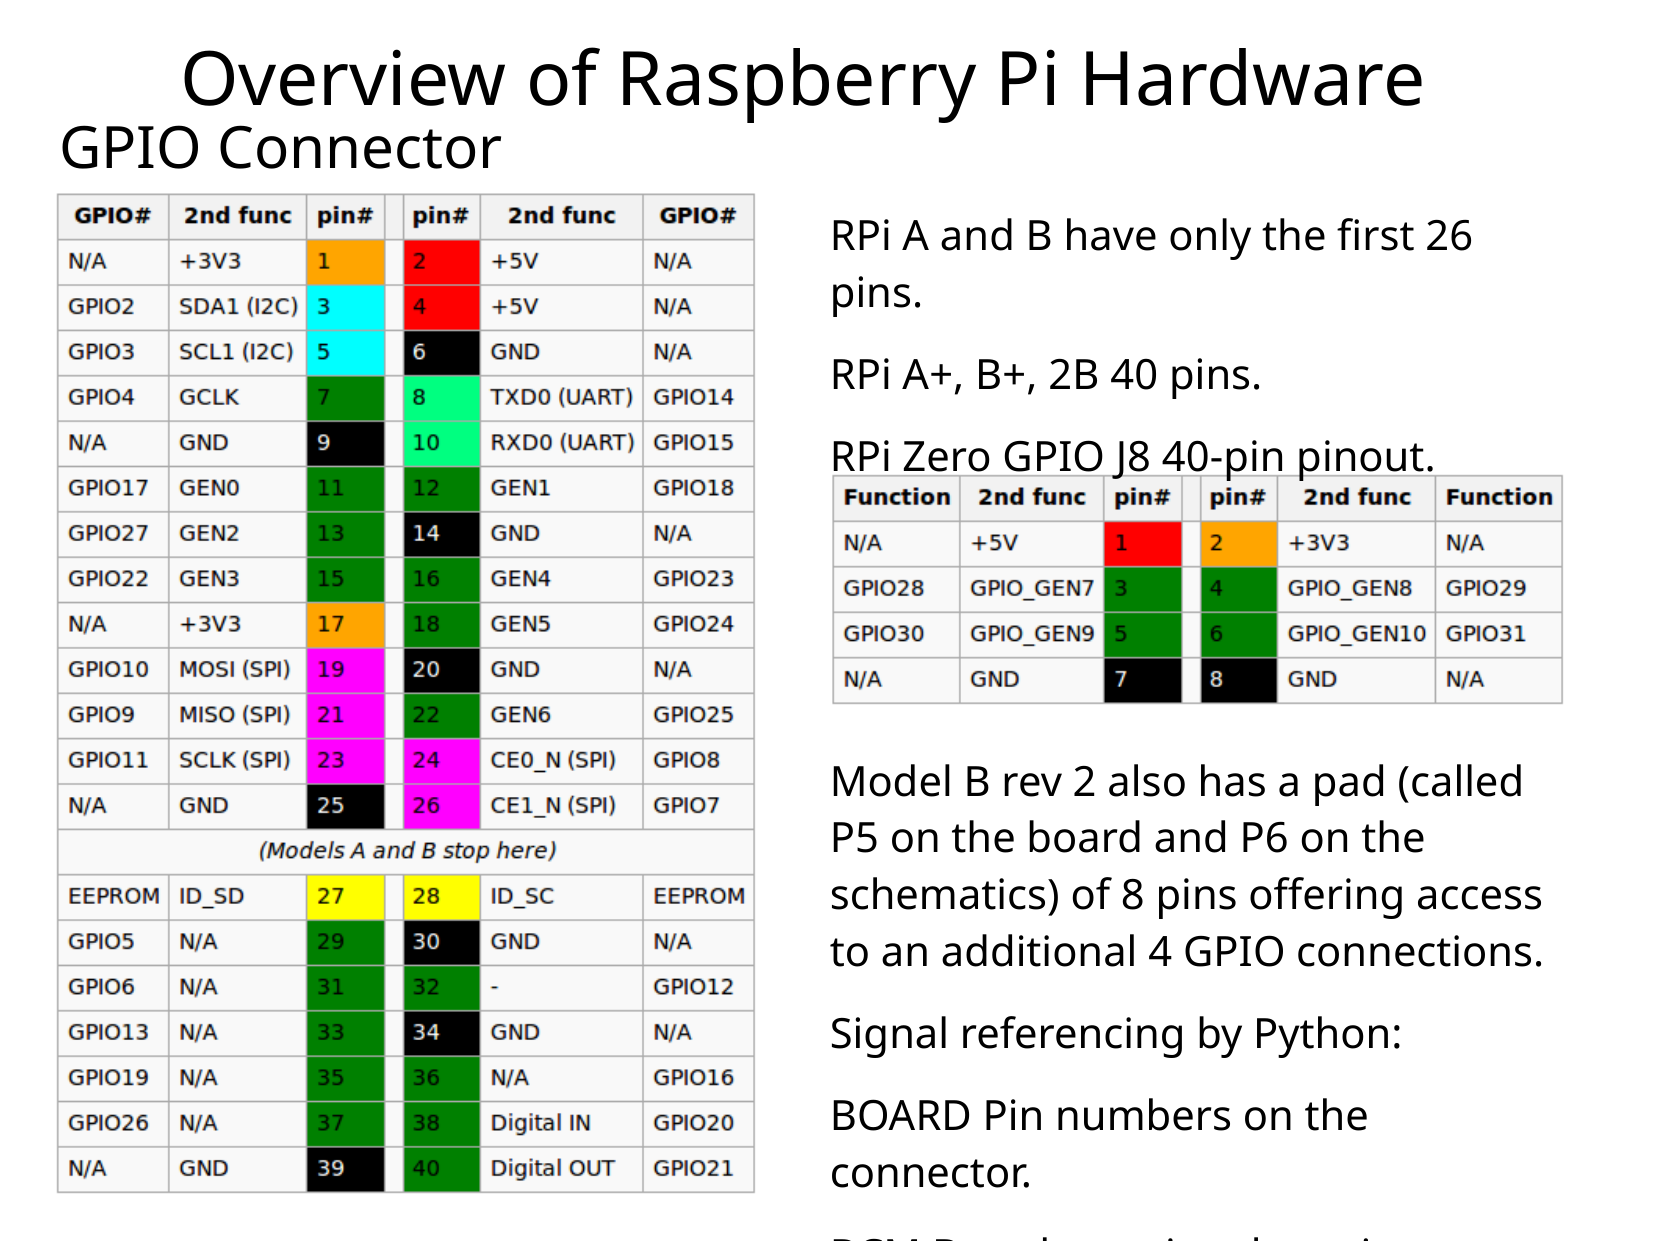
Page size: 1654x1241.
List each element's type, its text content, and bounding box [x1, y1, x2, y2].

picture [828, 473, 1571, 709]
title Overview of Raspberry Pi Hardware [59, 35, 1548, 106]
text_box Model B rev 2 also has a pad (called P5 on the board and P6 on the schematics) of 8 pins offering access to an additional 4 GPIO connections. Signal referencing by Python: BOARD Pin numbers on the connector. BCM Broadcom signal naming. [814, 743, 1571, 1206]
subtitle GPIO Connector [59, 106, 1654, 189]
text_box RPi A and B have only the first 26 pins. RPi A+, B+, 2B 40 pins. RPi Zero GPIO J8 40-pin pinout. [814, 198, 1583, 473]
picture [51, 186, 763, 1198]
